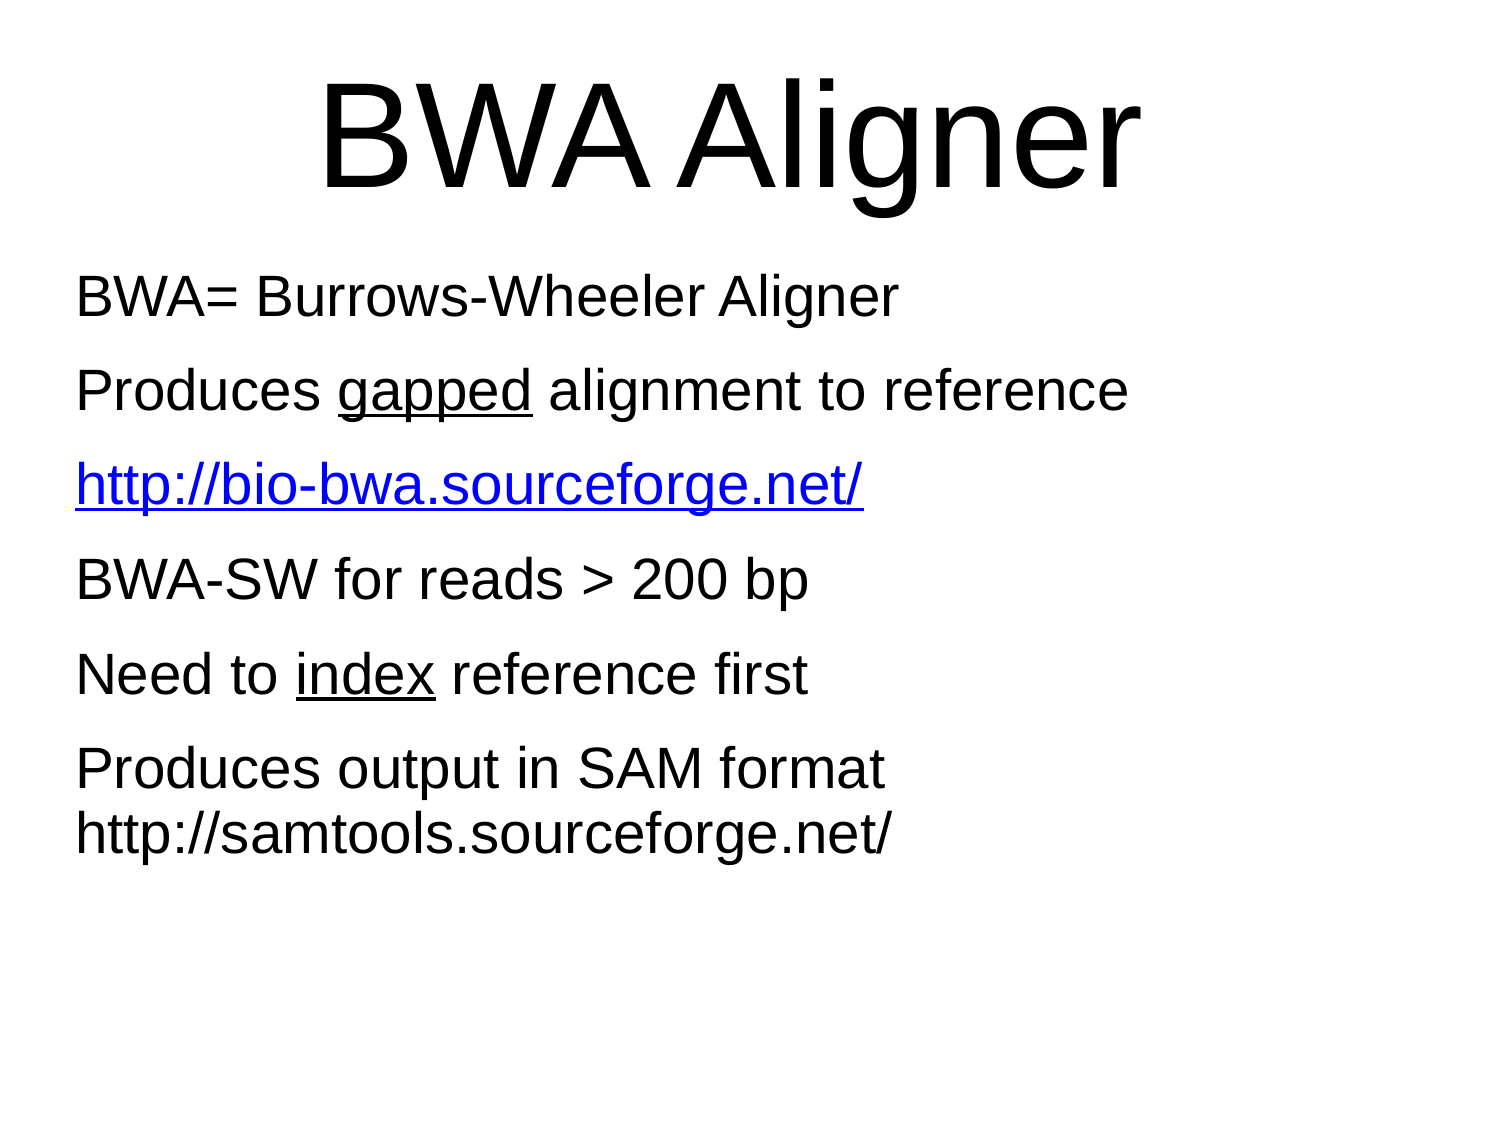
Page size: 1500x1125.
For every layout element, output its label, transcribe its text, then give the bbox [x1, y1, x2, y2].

list BWA= Burrows-Wheeler Aligner Produces gapped alignment to reference http://bio-bwa.sourceforge.net/ BWA-SW for reads > 200 bp Need to index reference first Produces output in SAM format http://samtools.sourceforge.net/ [75, 263, 1395, 916]
title BWA Aligner [54, 41, 1405, 230]
